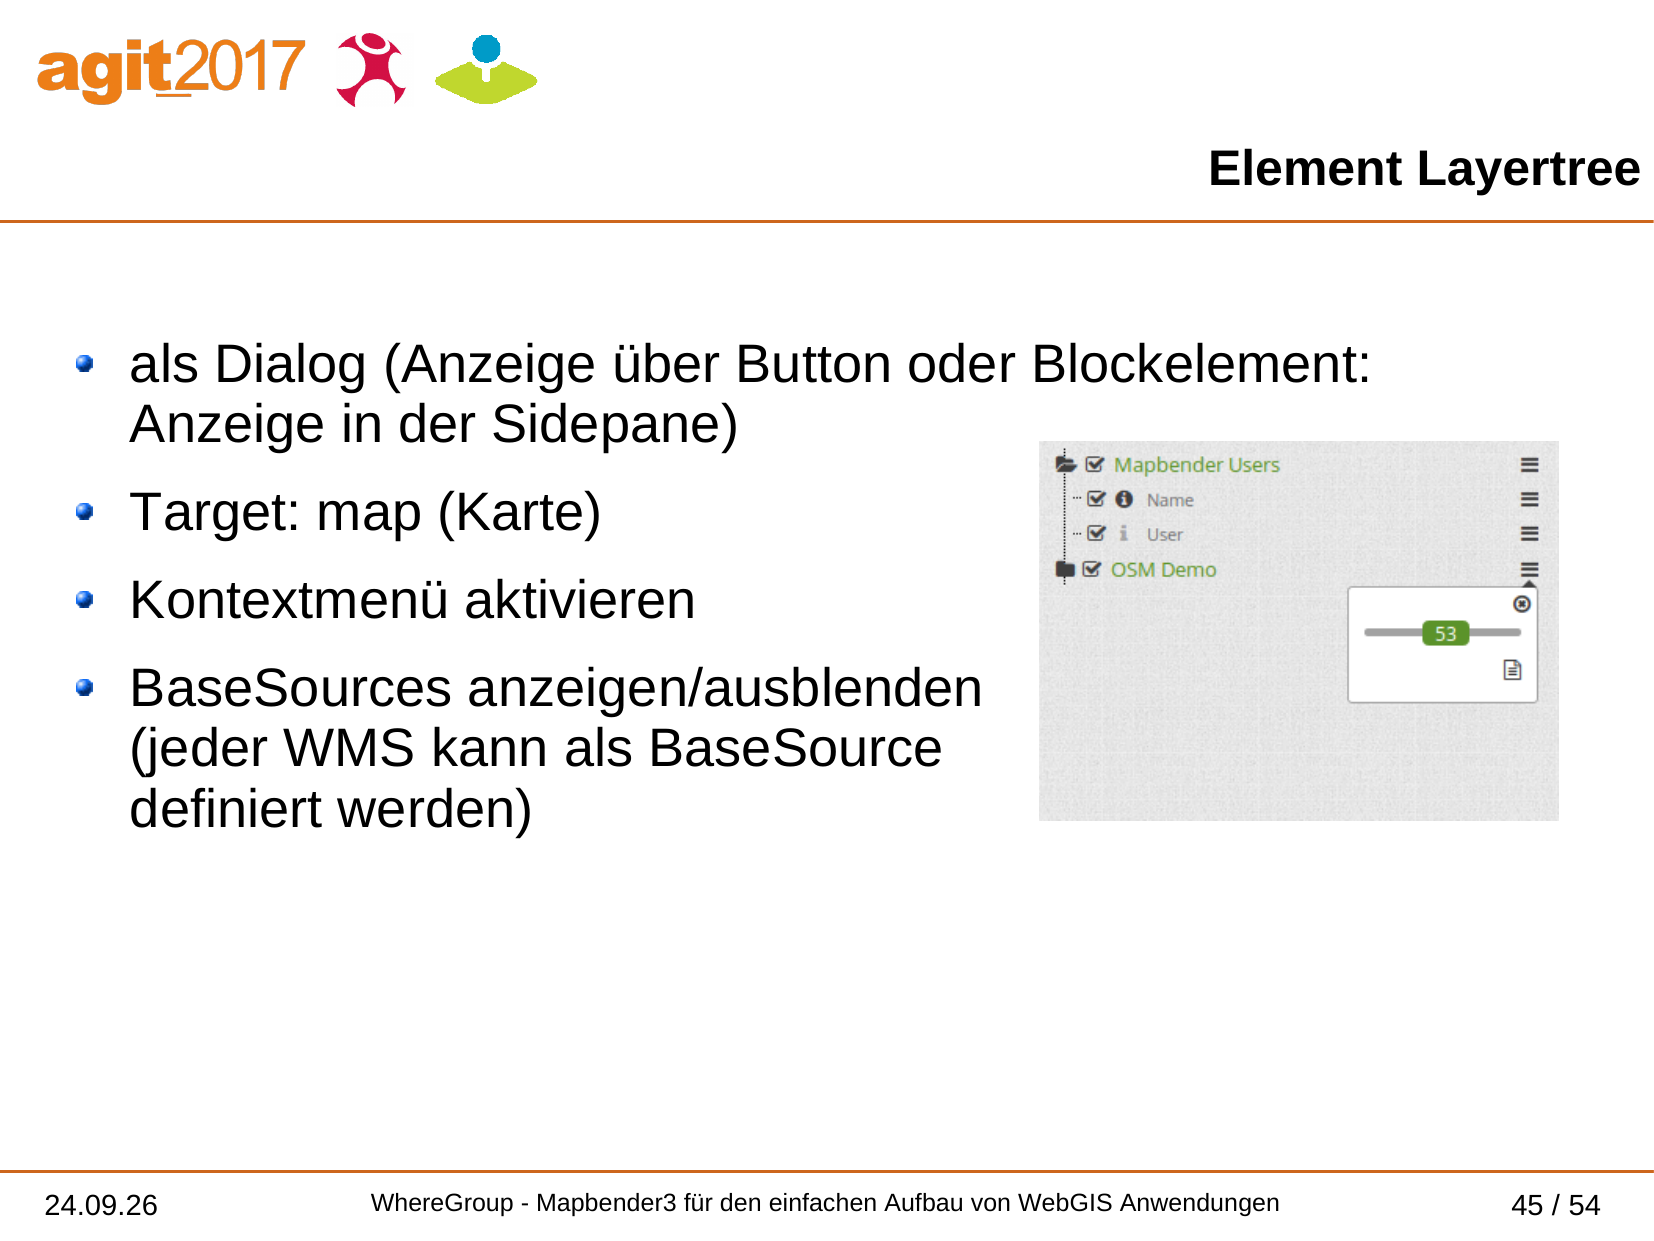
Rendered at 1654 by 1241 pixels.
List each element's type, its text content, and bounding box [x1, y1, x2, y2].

title Element Layertree [153, 124, 1642, 213]
list als Dialog (Anzeige über Button oder Blockelement: Anzeige in der Sidepane) Target: map (Karte) Kontextmenü aktivieren BaseSources anzeigen/ausblenden (jeder WMS kann als BaseSource definiert werden) [59, 333, 1548, 1152]
picture [1039, 441, 1559, 821]
picture [35, 23, 308, 107]
picture [435, 35, 538, 104]
